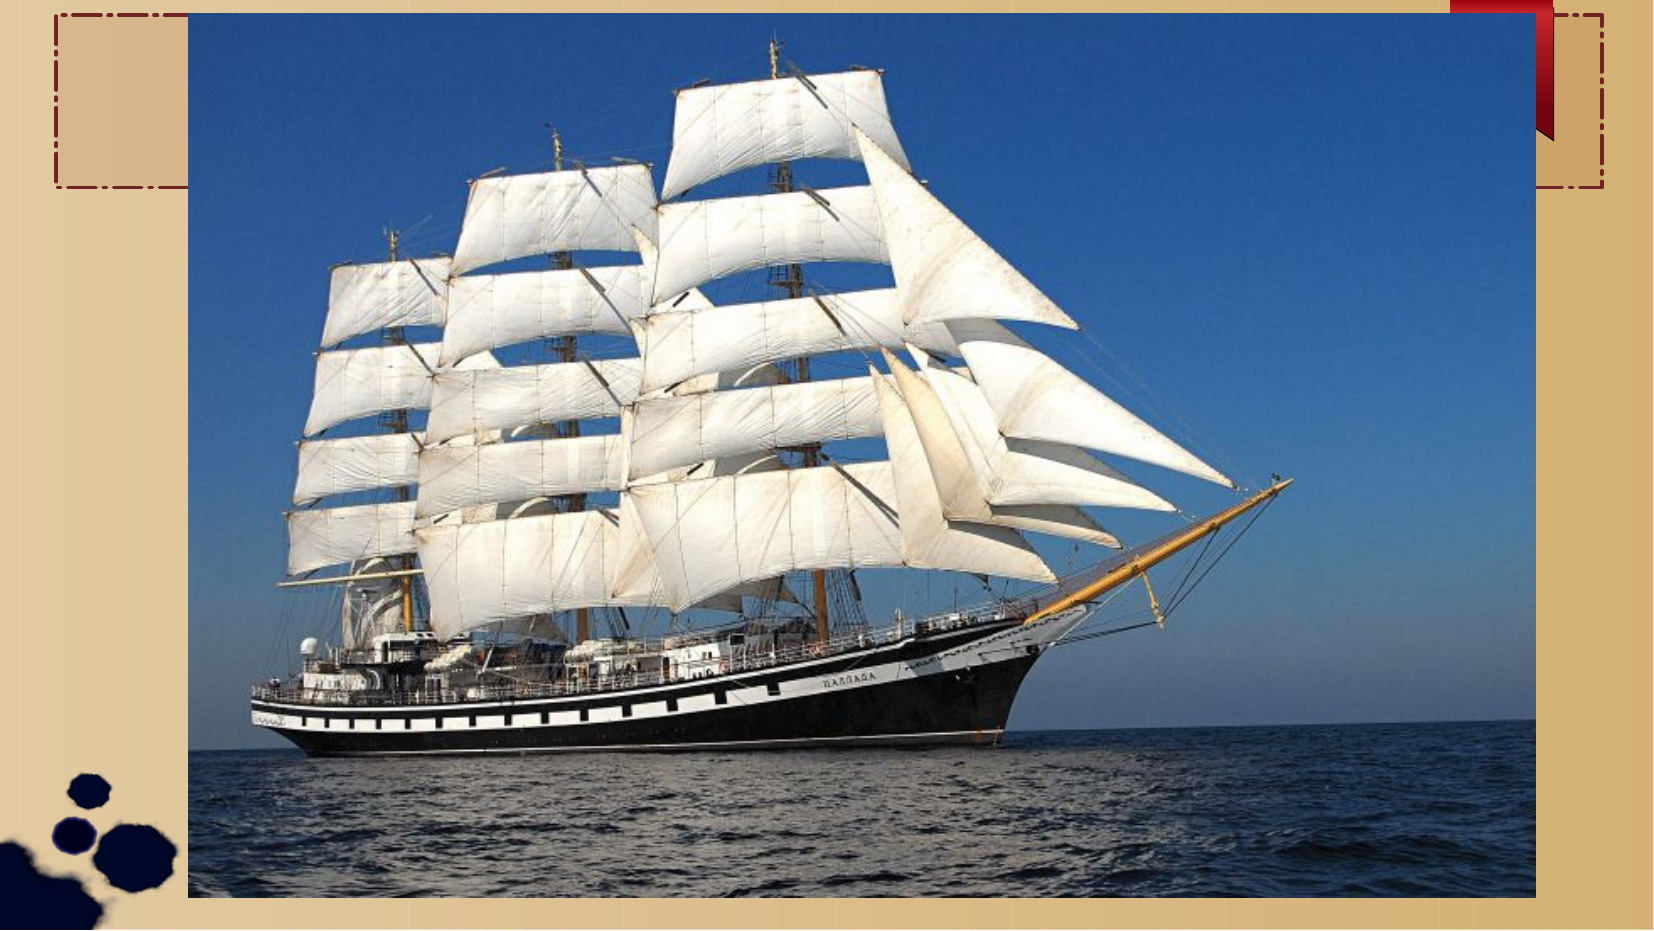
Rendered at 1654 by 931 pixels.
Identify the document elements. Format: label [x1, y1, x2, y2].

picture [188, 13, 1536, 898]
